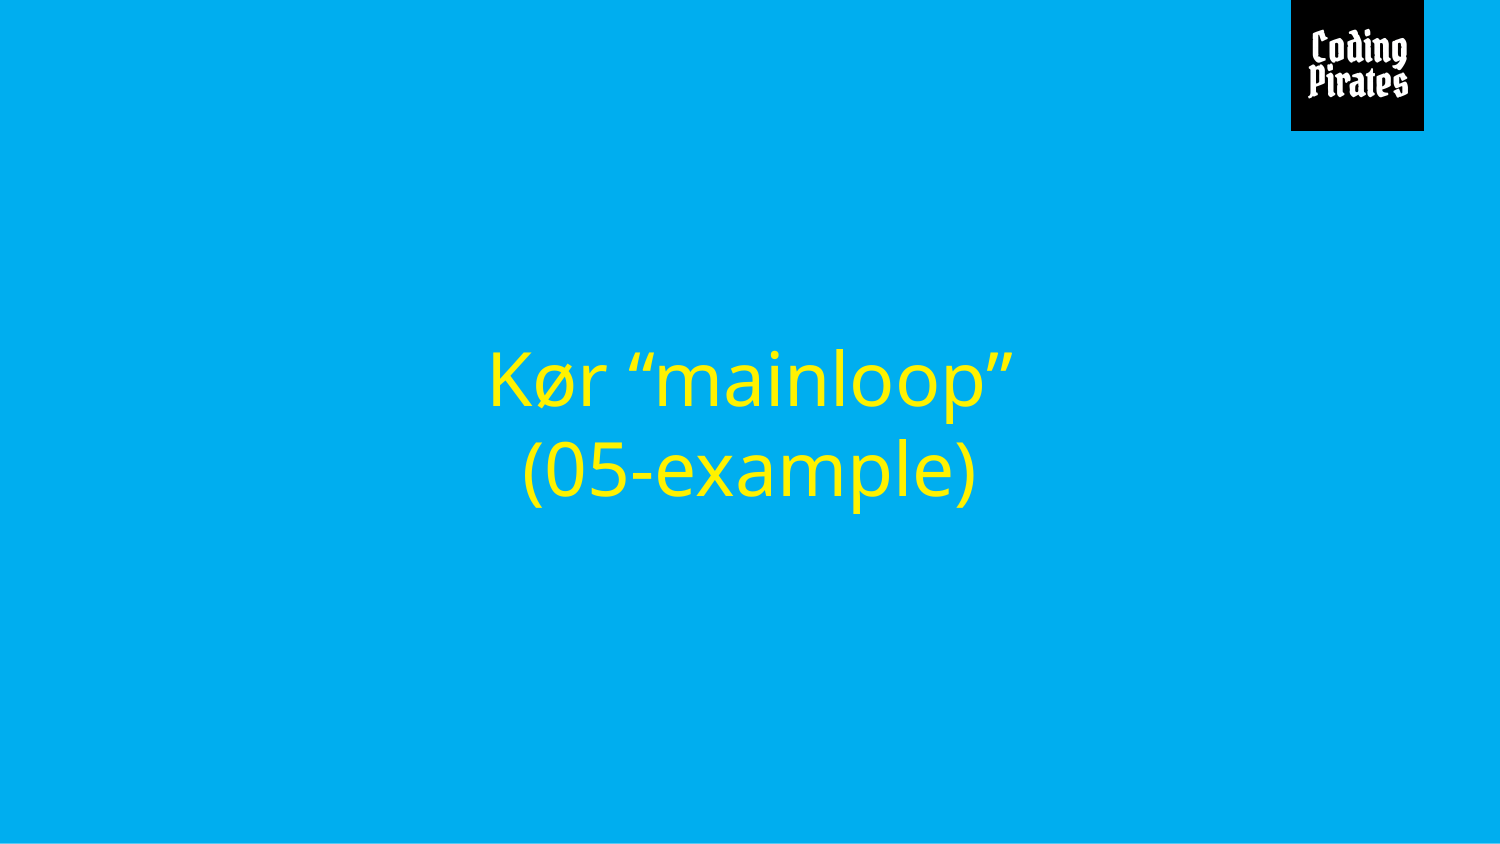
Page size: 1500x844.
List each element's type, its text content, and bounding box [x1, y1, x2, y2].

title Kør “mainloop” (05-example) [51, 352, 1449, 491]
picture [1292, 0, 1423, 130]
